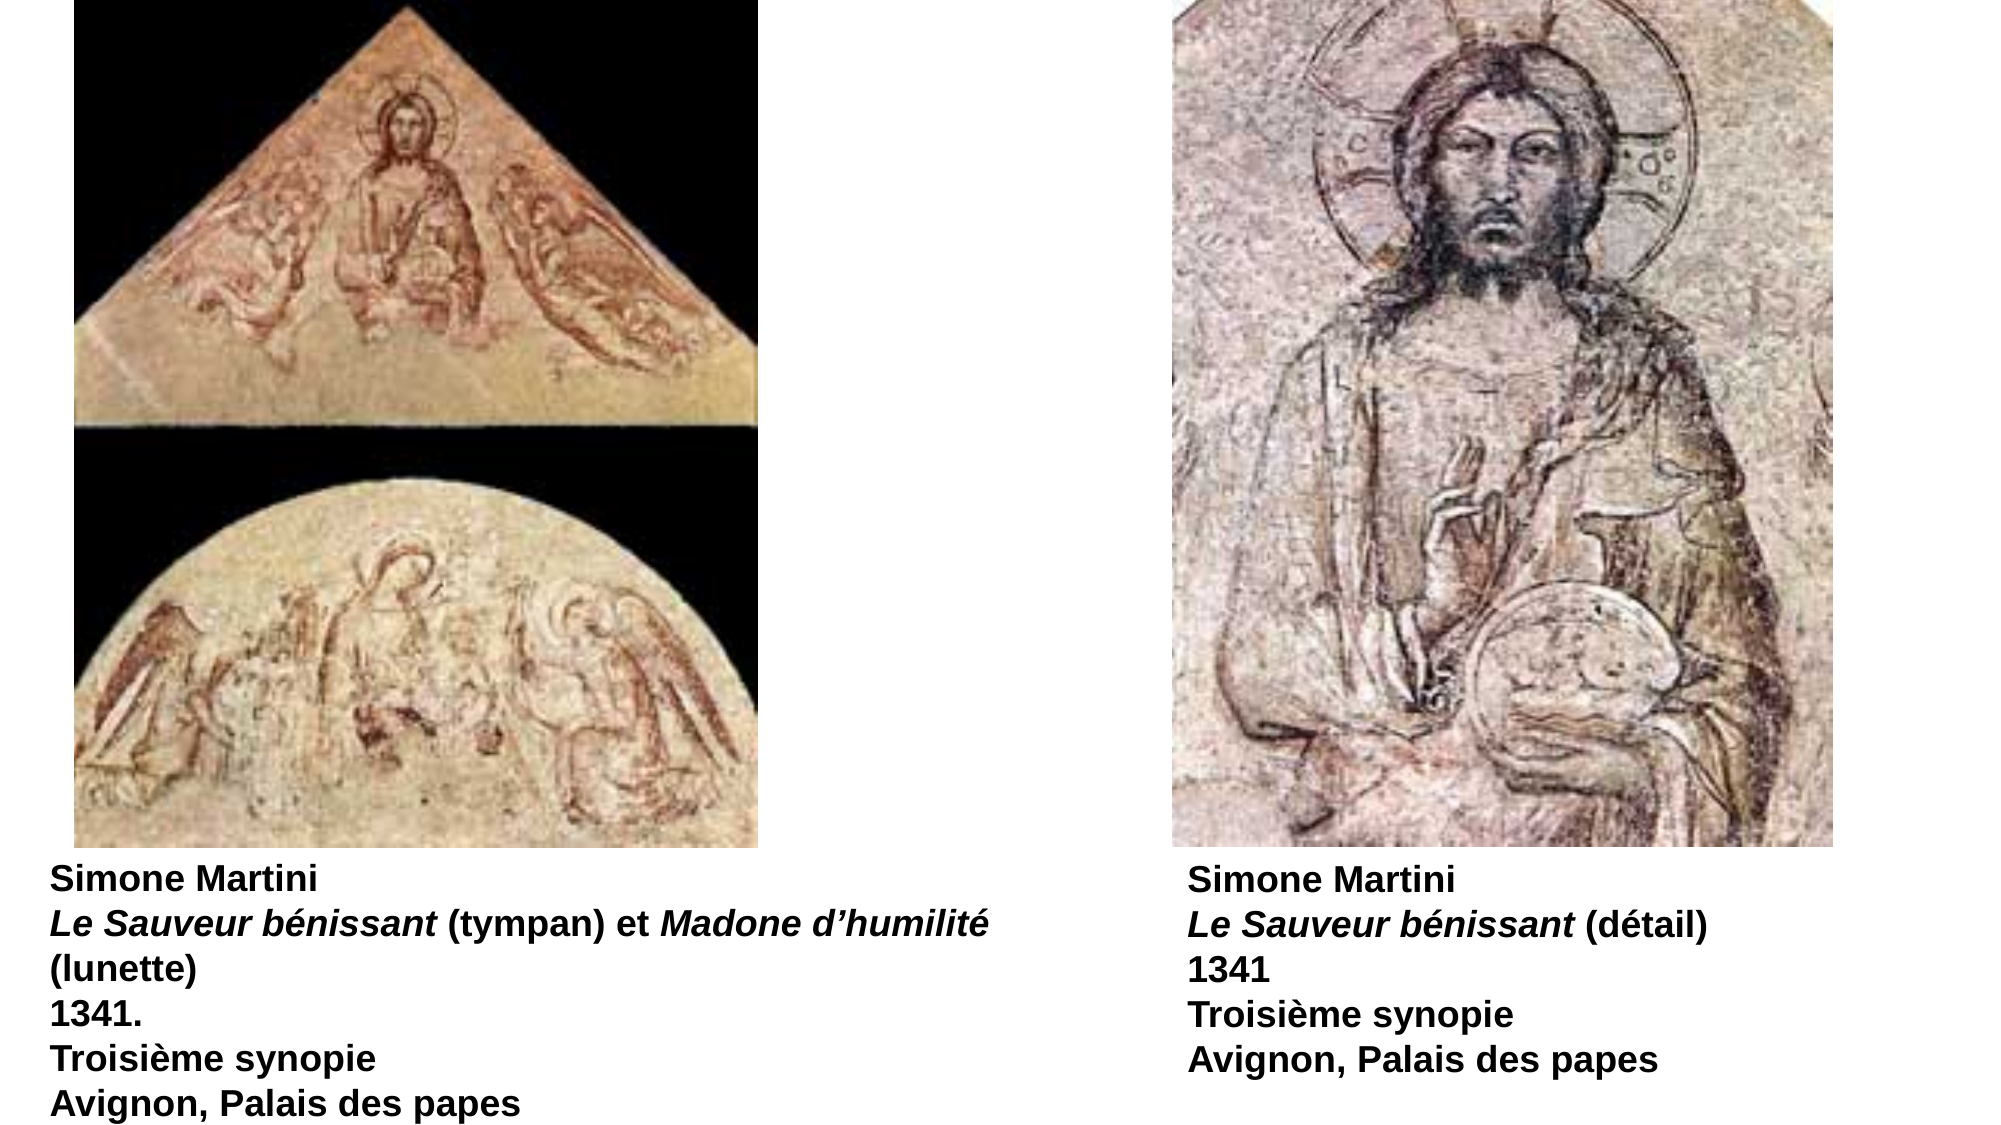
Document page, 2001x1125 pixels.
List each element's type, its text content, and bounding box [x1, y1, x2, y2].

text_box Simone Martini Le Sauveur bénissant (tympan) et Madone d’humilité (lunette) 1341. Troisième synopie Avignon, Palais des papes [34, 846, 1093, 1125]
picture [74, 0, 758, 846]
picture [1172, 0, 1833, 847]
text_box Simone Martini Le Sauveur bénissant (détail) 1341 Troisième synopie Avignon, Palais des papes [1172, 847, 2000, 1088]
